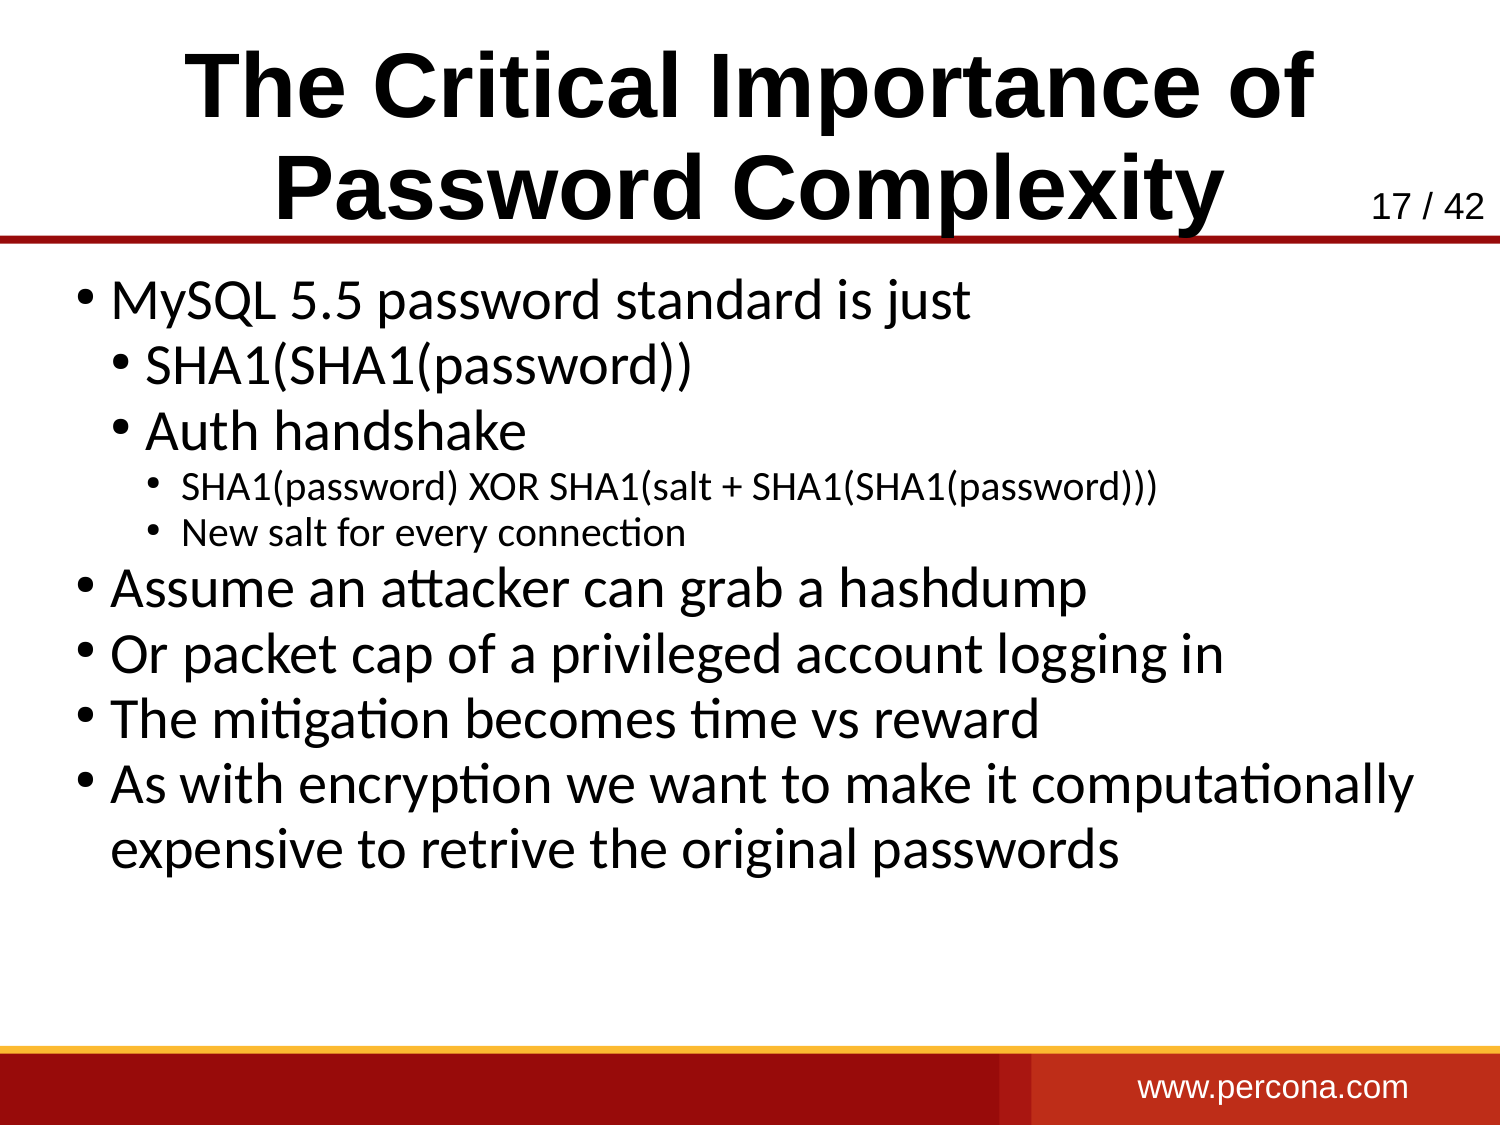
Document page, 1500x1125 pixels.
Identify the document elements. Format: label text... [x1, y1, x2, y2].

text_box MySQL 5.5 password standard is just SHA1(SHA1(password)) Auth handshake SHA1(password) XOR SHA1(salt + SHA1(SHA1(password))) New salt for every connection Assume an attacker can grab a hashdump Or packet cap of a privileged account logging in The mitigation becomes time vs reward As with encryption we want to make it computationally expensive to retrive the original passwords [74, 263, 1425, 1006]
text_box The Critical Importance of Password Complexity [74, 44, 1425, 232]
